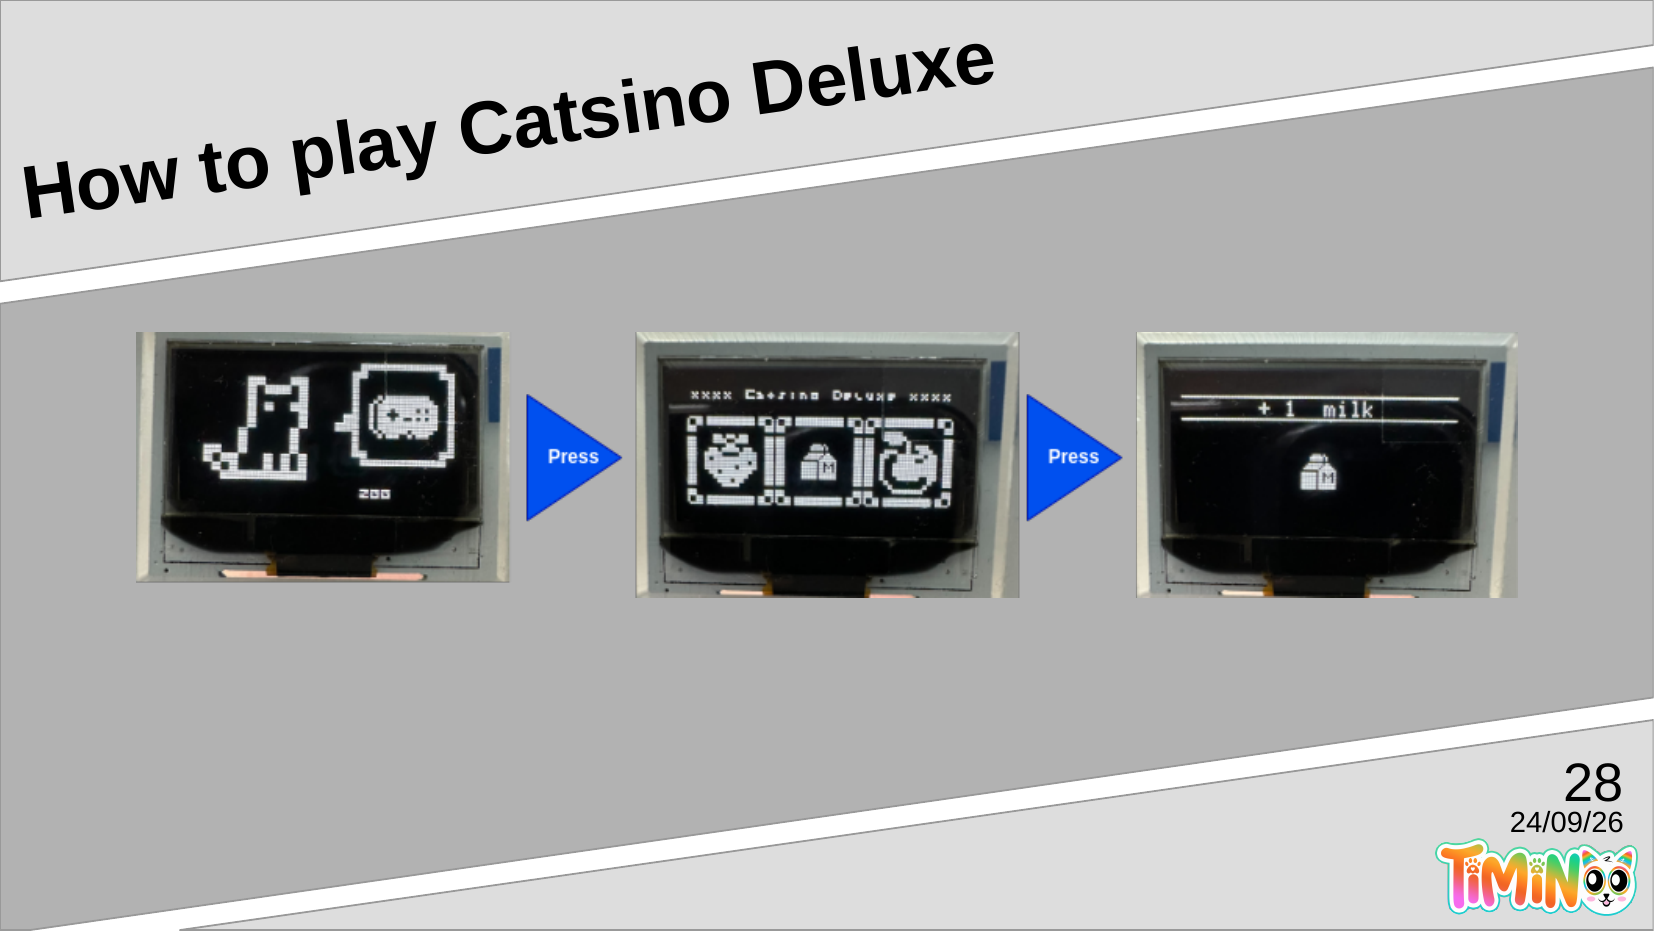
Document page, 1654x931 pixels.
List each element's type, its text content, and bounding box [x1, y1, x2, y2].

picture [136, 332, 1518, 598]
picture [1435, 838, 1638, 916]
title How to play Catsino Deluxe [11, 0, 1496, 272]
